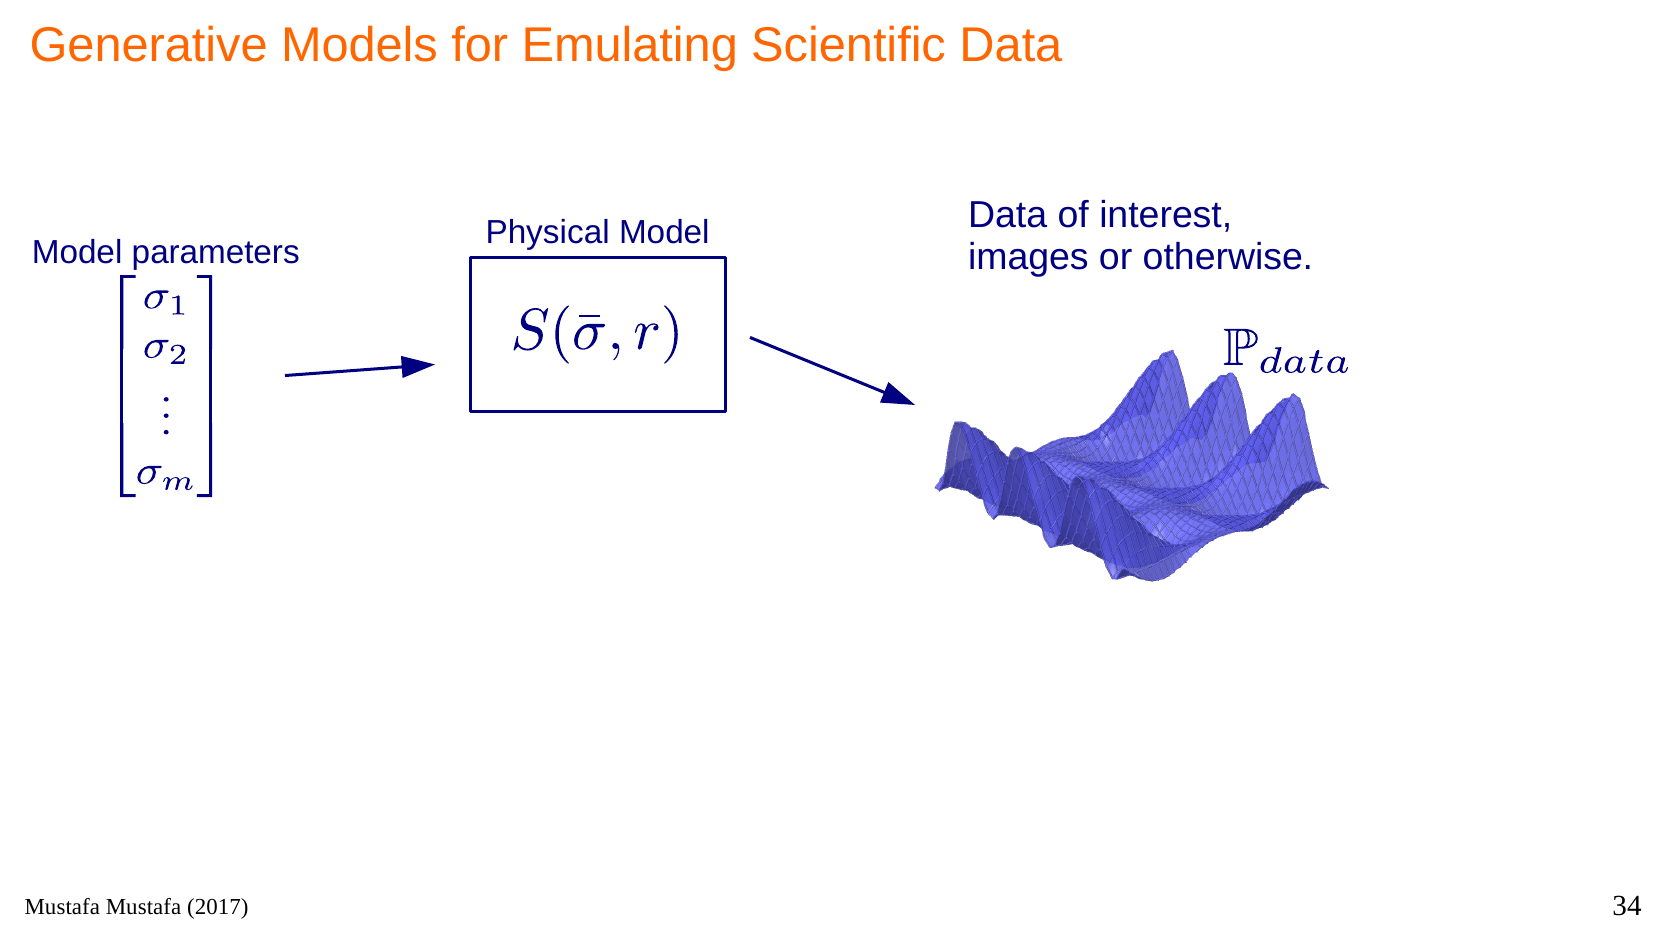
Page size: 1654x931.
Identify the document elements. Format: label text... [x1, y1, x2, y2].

text_box [1222, 328, 1351, 374]
title Generative Models for Emulating Scientific Data [29, 15, 1621, 74]
text_box [105, 275, 227, 498]
text_box Data of interest, images or otherwise. [953, 186, 1334, 286]
picture [896, 254, 1364, 675]
text_box Physical Model [470, 206, 726, 256]
text_box Model parameters [17, 226, 316, 279]
text_box [510, 305, 684, 364]
